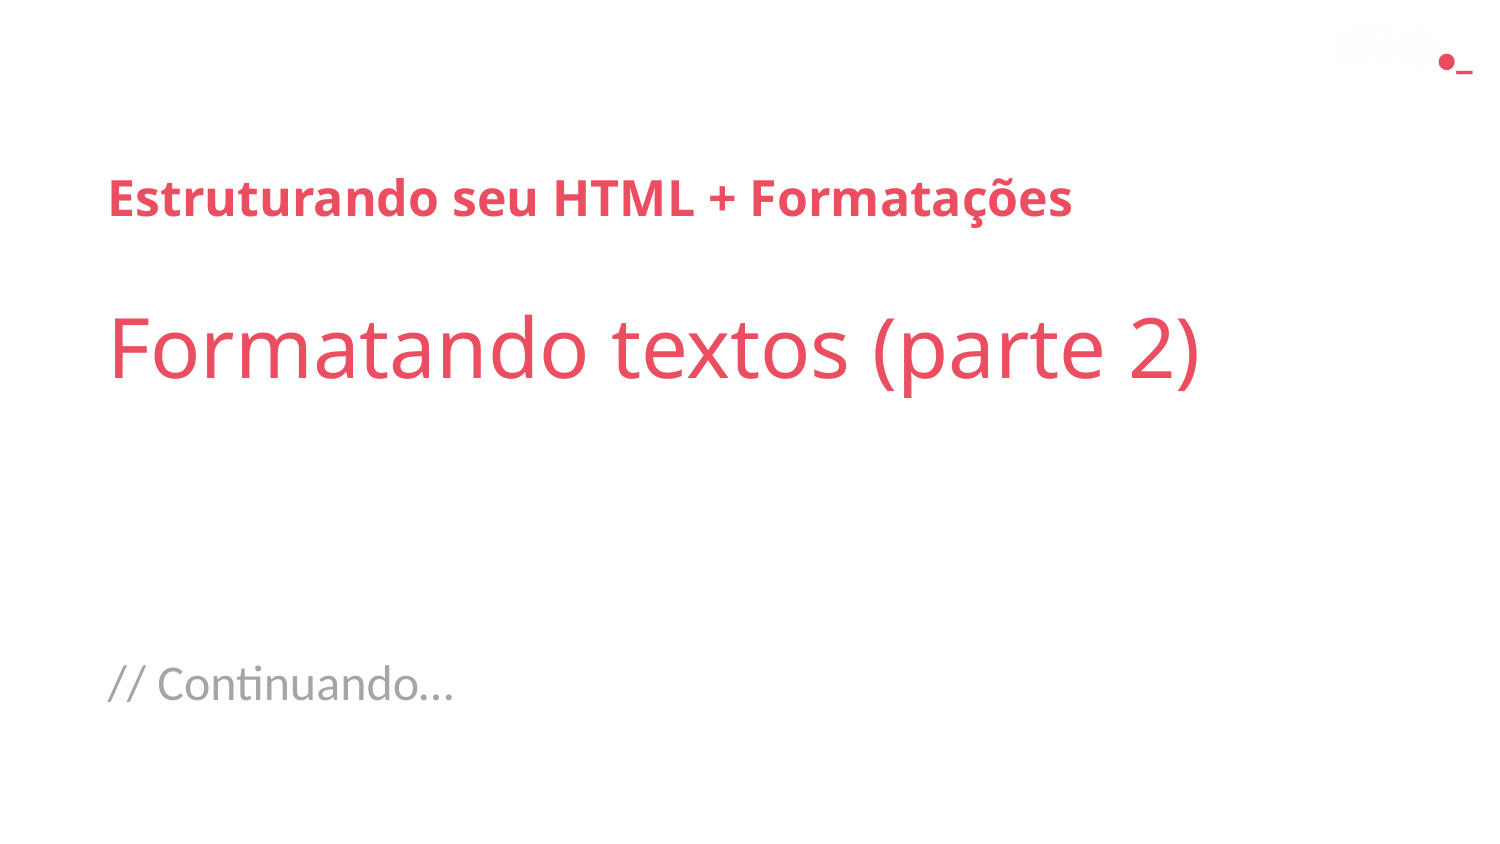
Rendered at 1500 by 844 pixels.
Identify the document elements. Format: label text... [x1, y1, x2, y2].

text_box Estruturando seu HTML + Formatações [92, 142, 1309, 223]
text_box // Continuando… [92, 635, 1309, 701]
text_box Formatando textos (parte 2) [92, 264, 1309, 431]
picture [1333, 19, 1473, 75]
